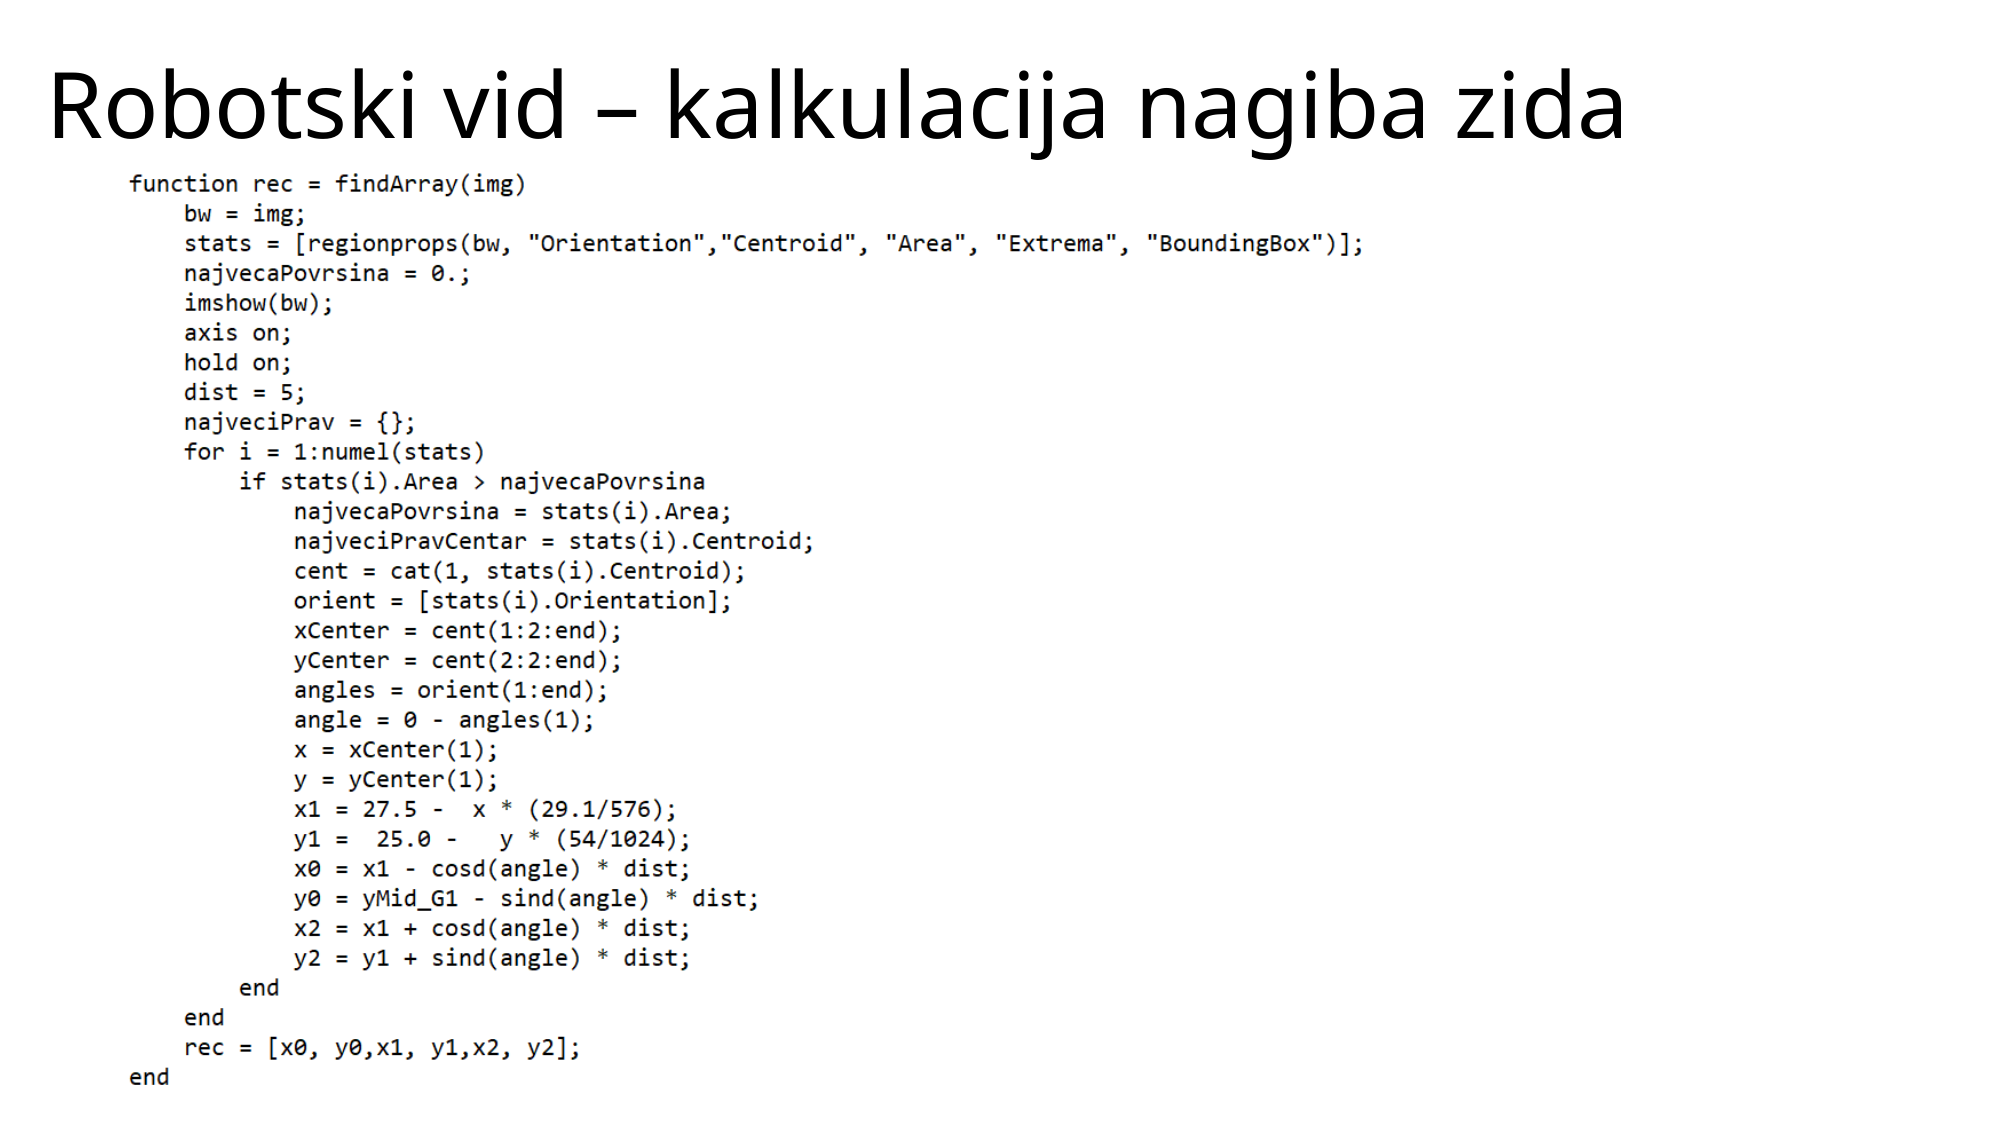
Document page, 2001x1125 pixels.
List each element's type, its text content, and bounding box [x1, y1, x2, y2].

picture [122, 170, 1378, 1109]
title Robotski vid – kalkulacija nagiba zida [31, 0, 1940, 218]
